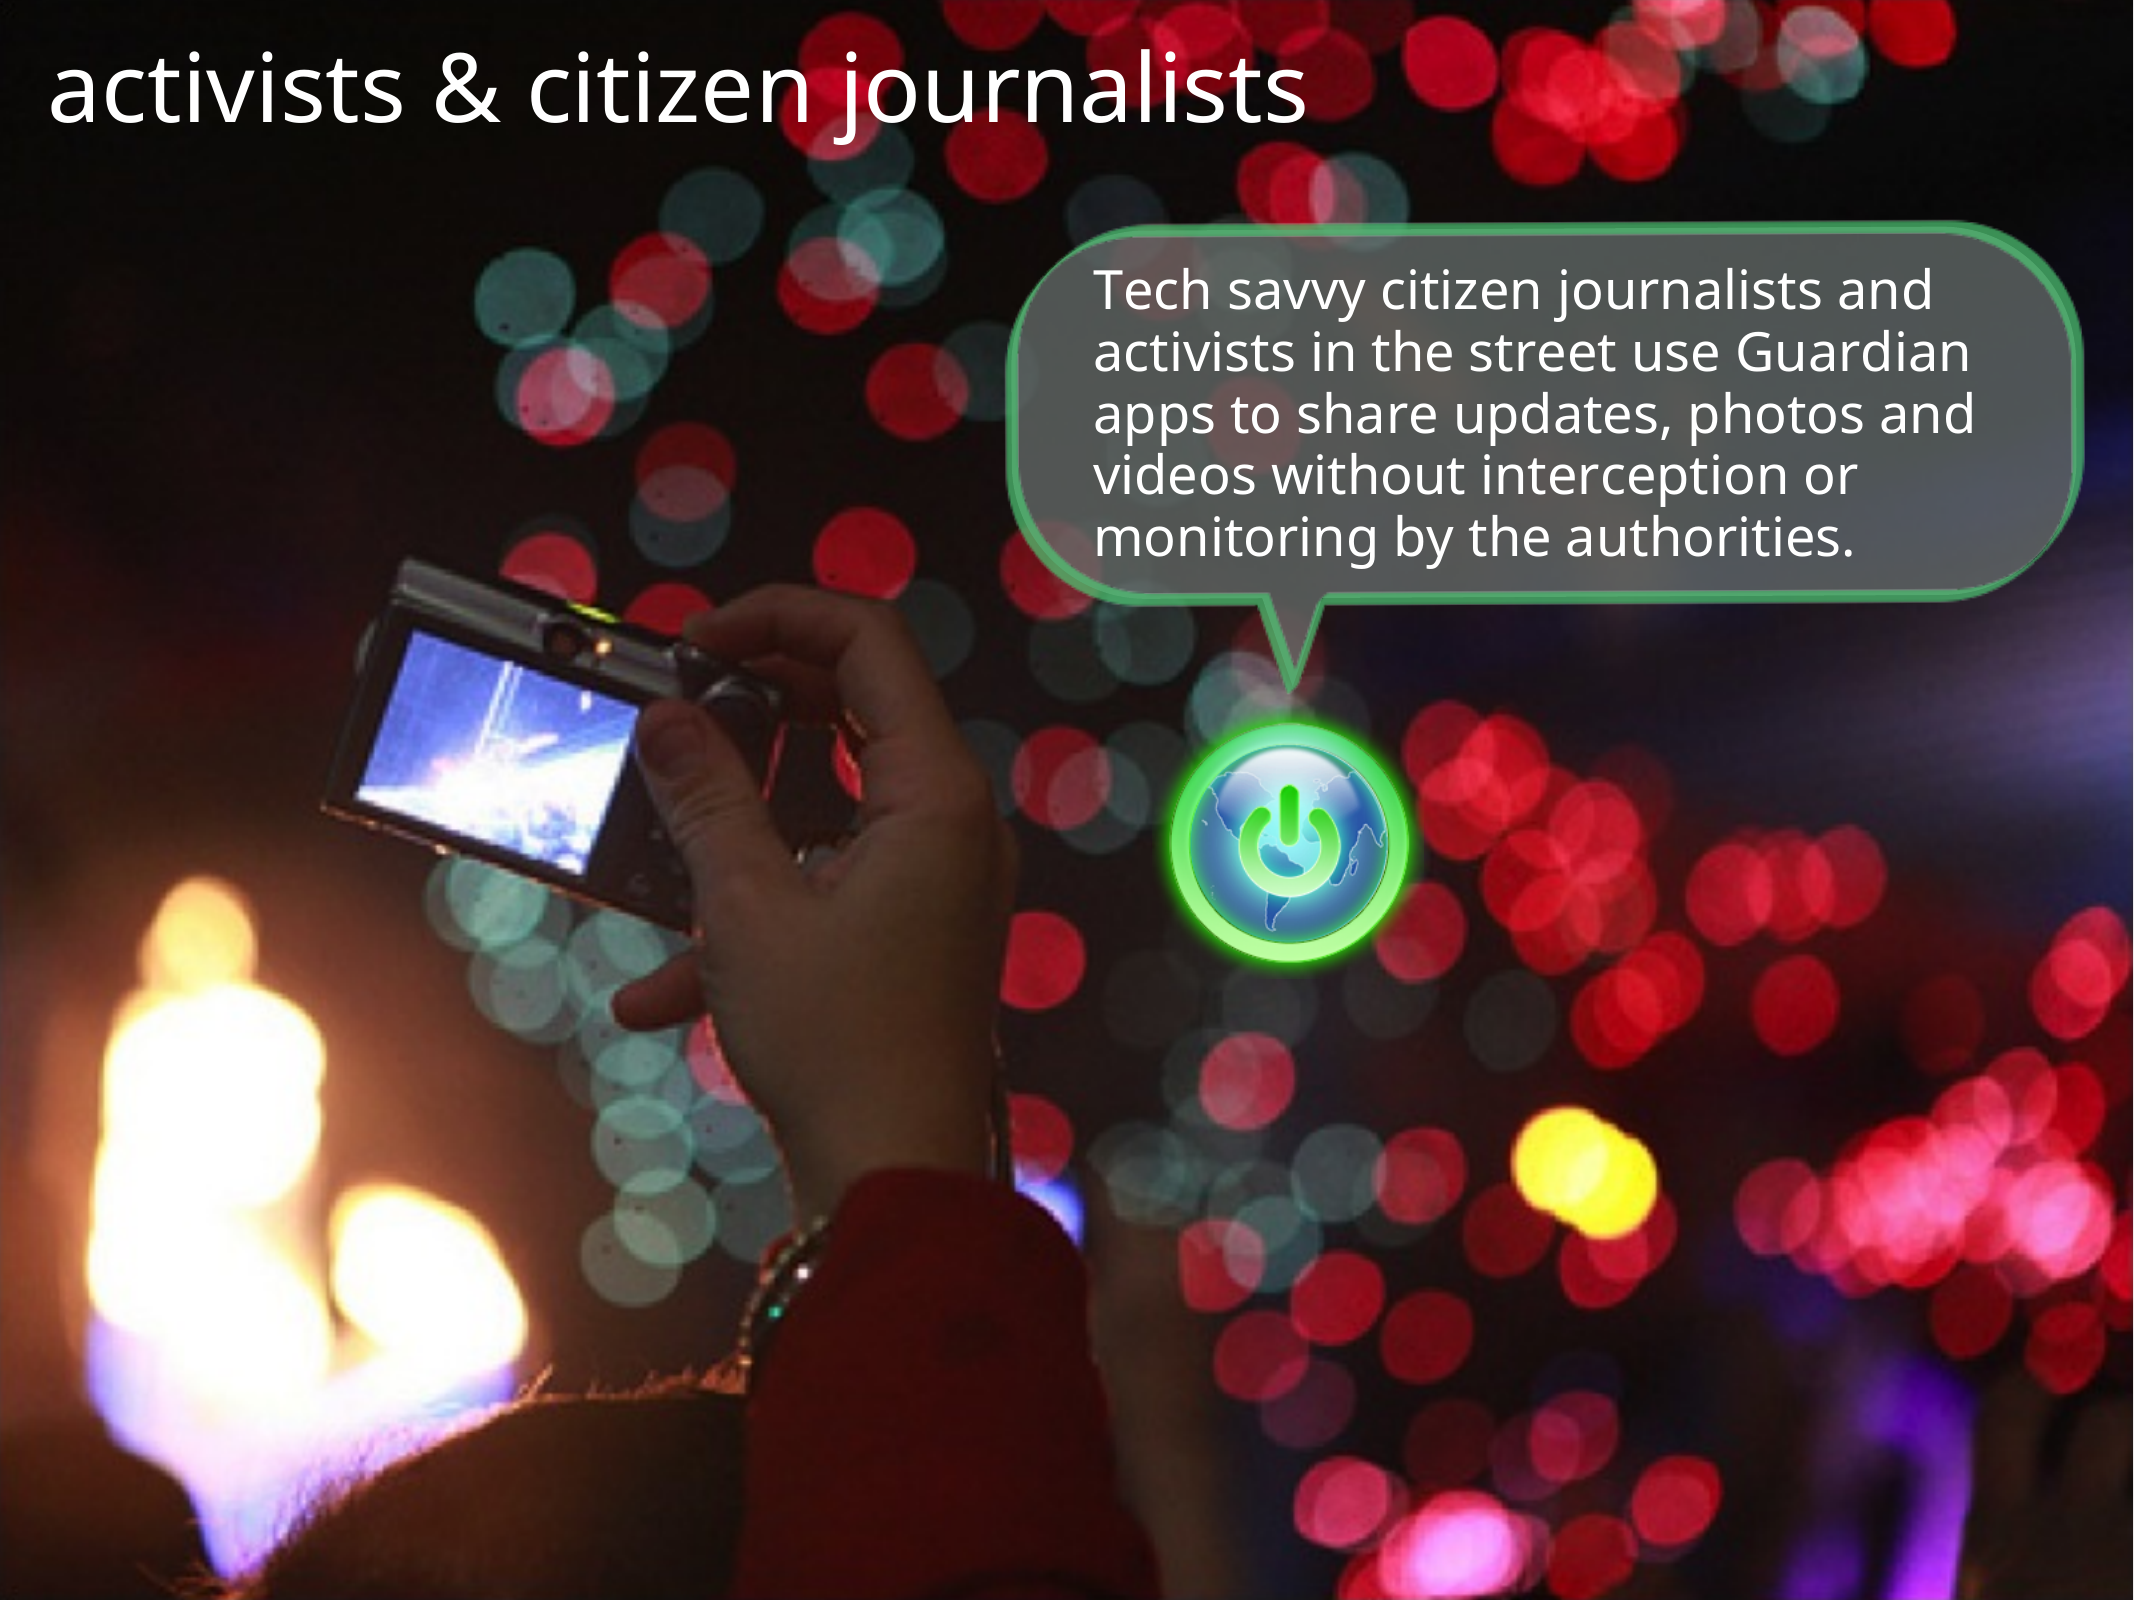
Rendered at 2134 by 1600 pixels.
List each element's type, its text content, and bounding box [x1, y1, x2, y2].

picture [0, 0, 2134, 1600]
text_box Tech savvy citizen journalists and activists in the street use Guardian apps to share updates, photos and videos without interception or monitoring by the authorities. [1093, 264, 2067, 565]
title activists & citizen journalists [41, 8, 1619, 148]
